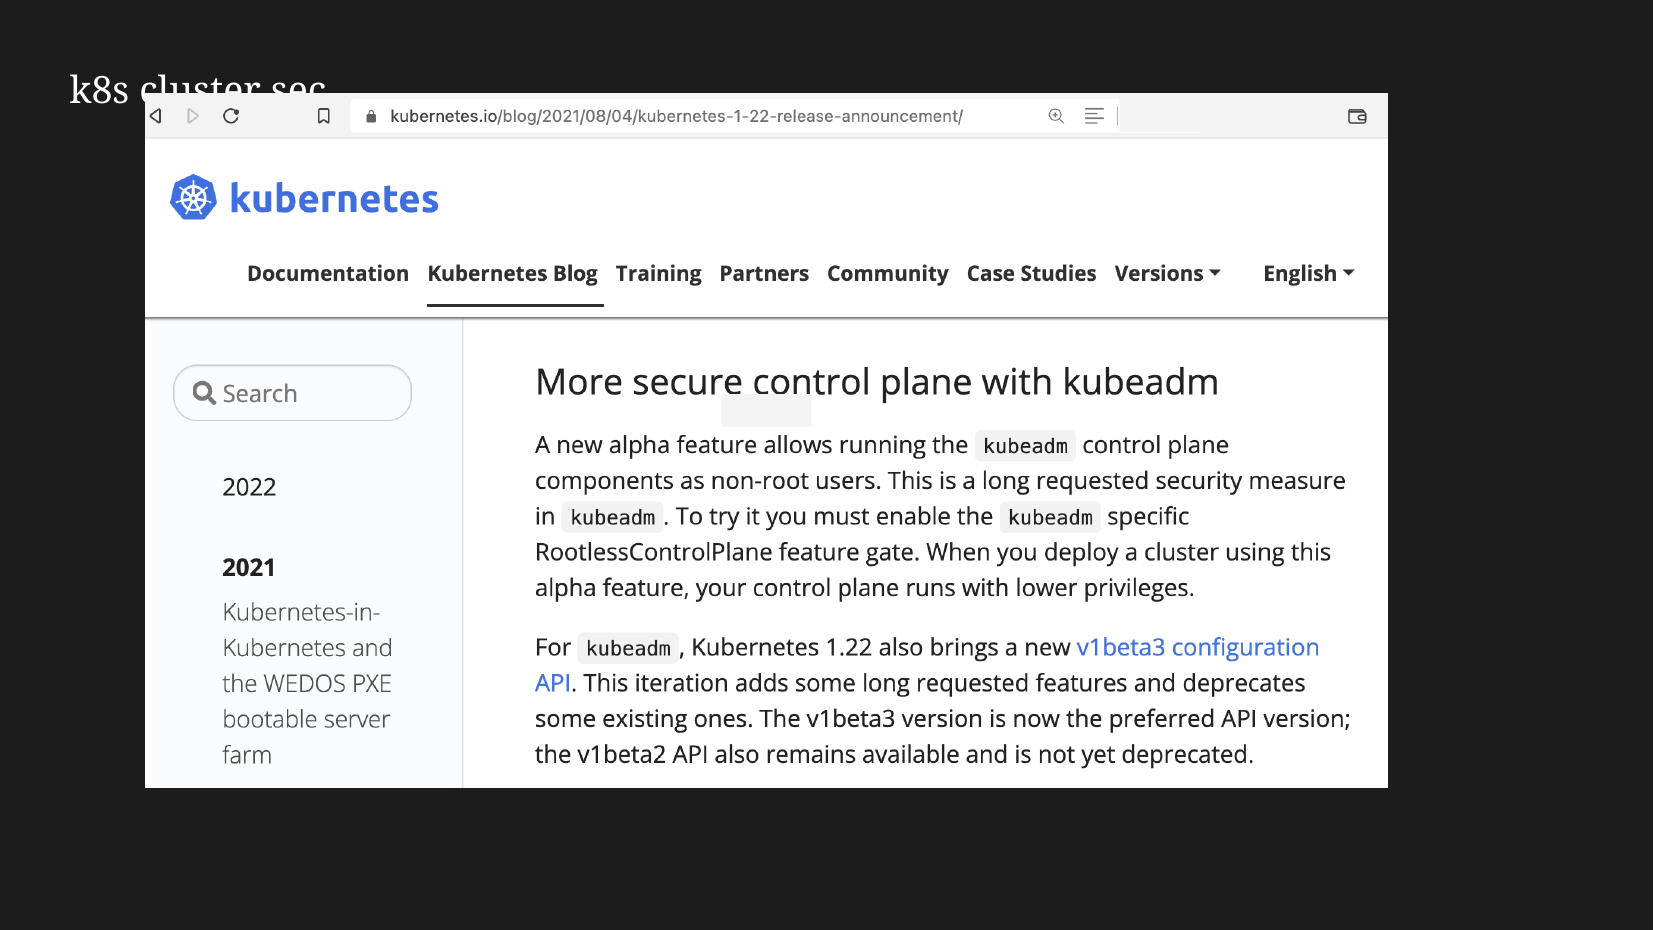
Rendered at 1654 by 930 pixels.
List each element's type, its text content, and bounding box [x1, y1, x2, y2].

picture [145, 93, 1388, 788]
text_box k8s cluster sec [54, 56, 451, 113]
